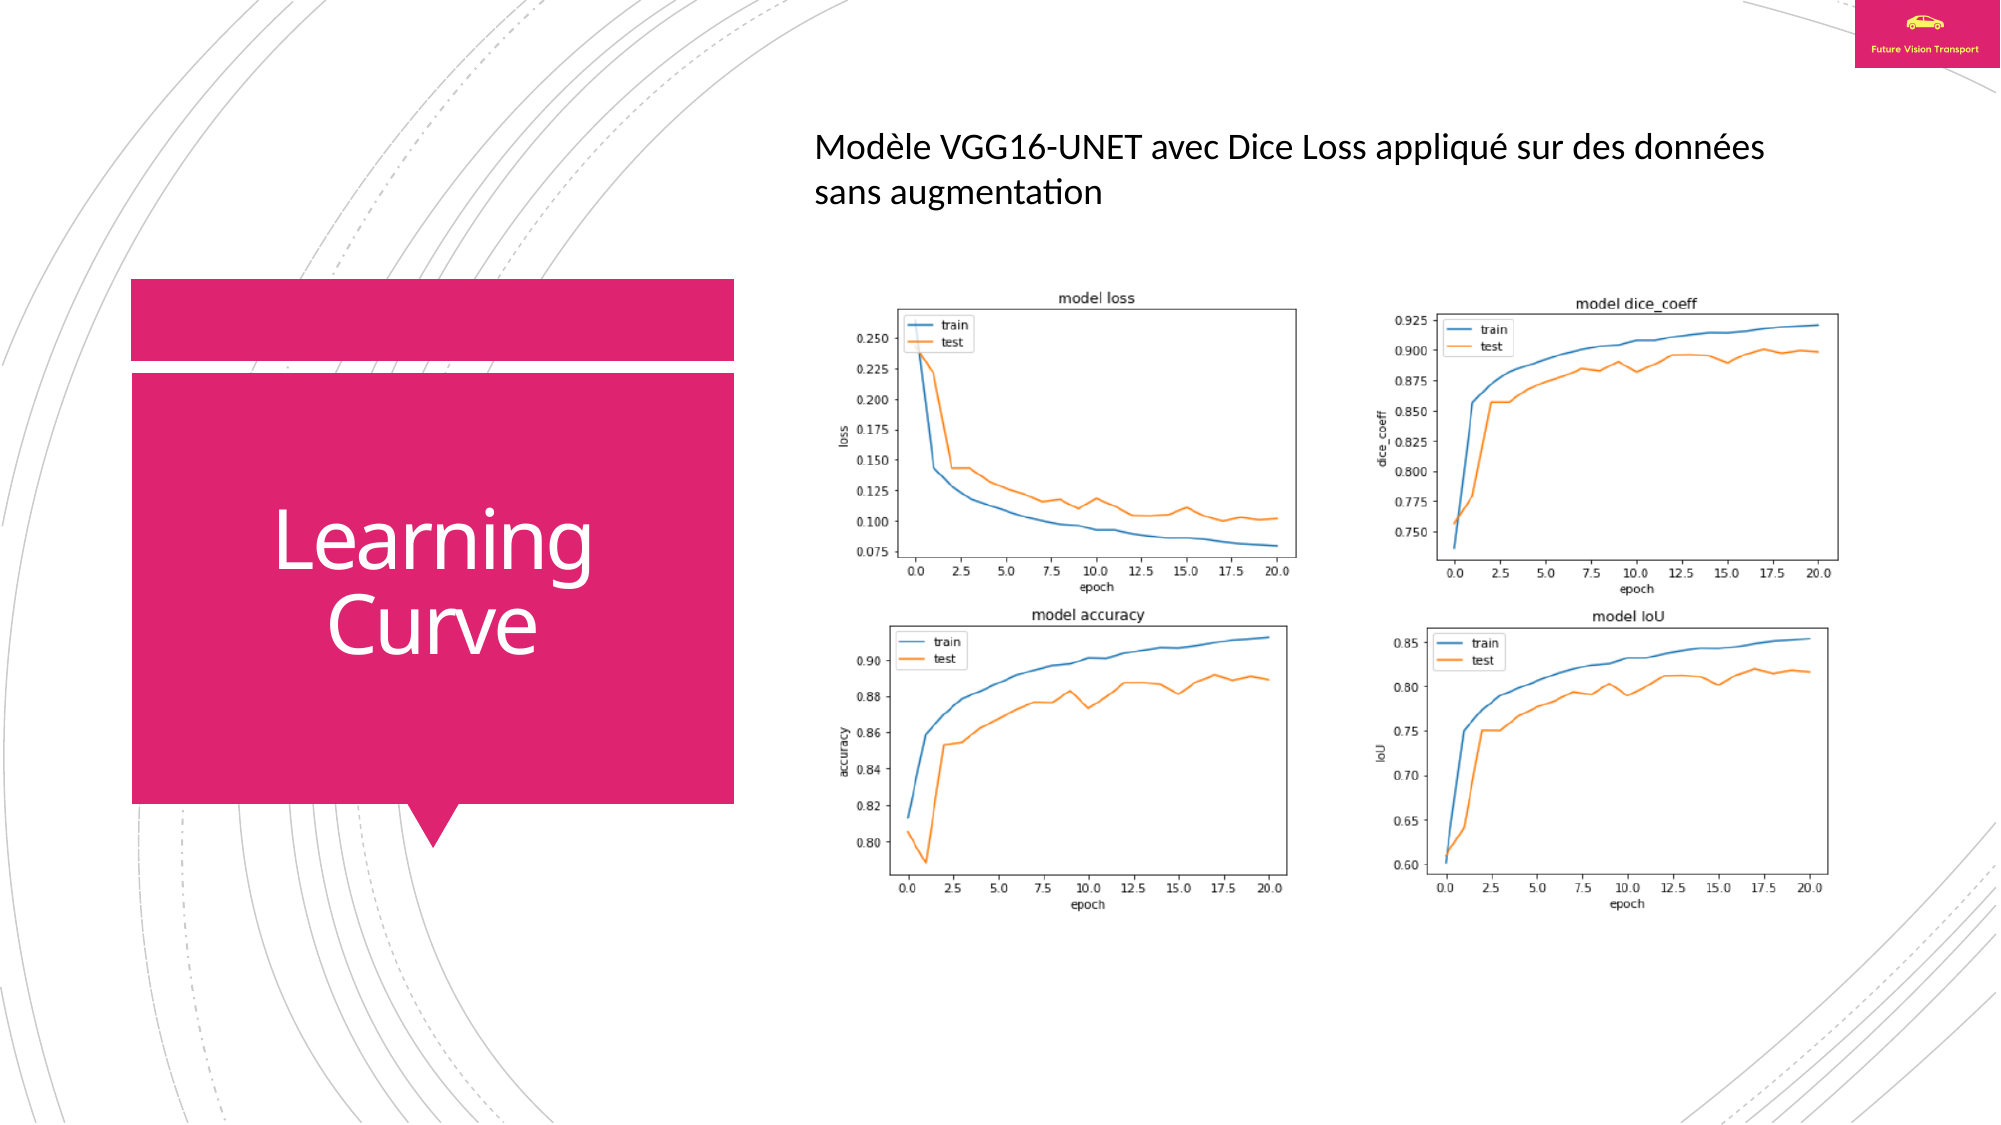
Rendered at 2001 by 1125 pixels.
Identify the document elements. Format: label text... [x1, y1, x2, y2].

picture [1855, 0, 2000, 68]
title Learning Curve [145, 383, 721, 789]
text_box Modèle VGG16-UNET avec Dice Loss appliqué sur des données sans augmentation [799, 114, 1845, 221]
picture [822, 277, 1883, 922]
